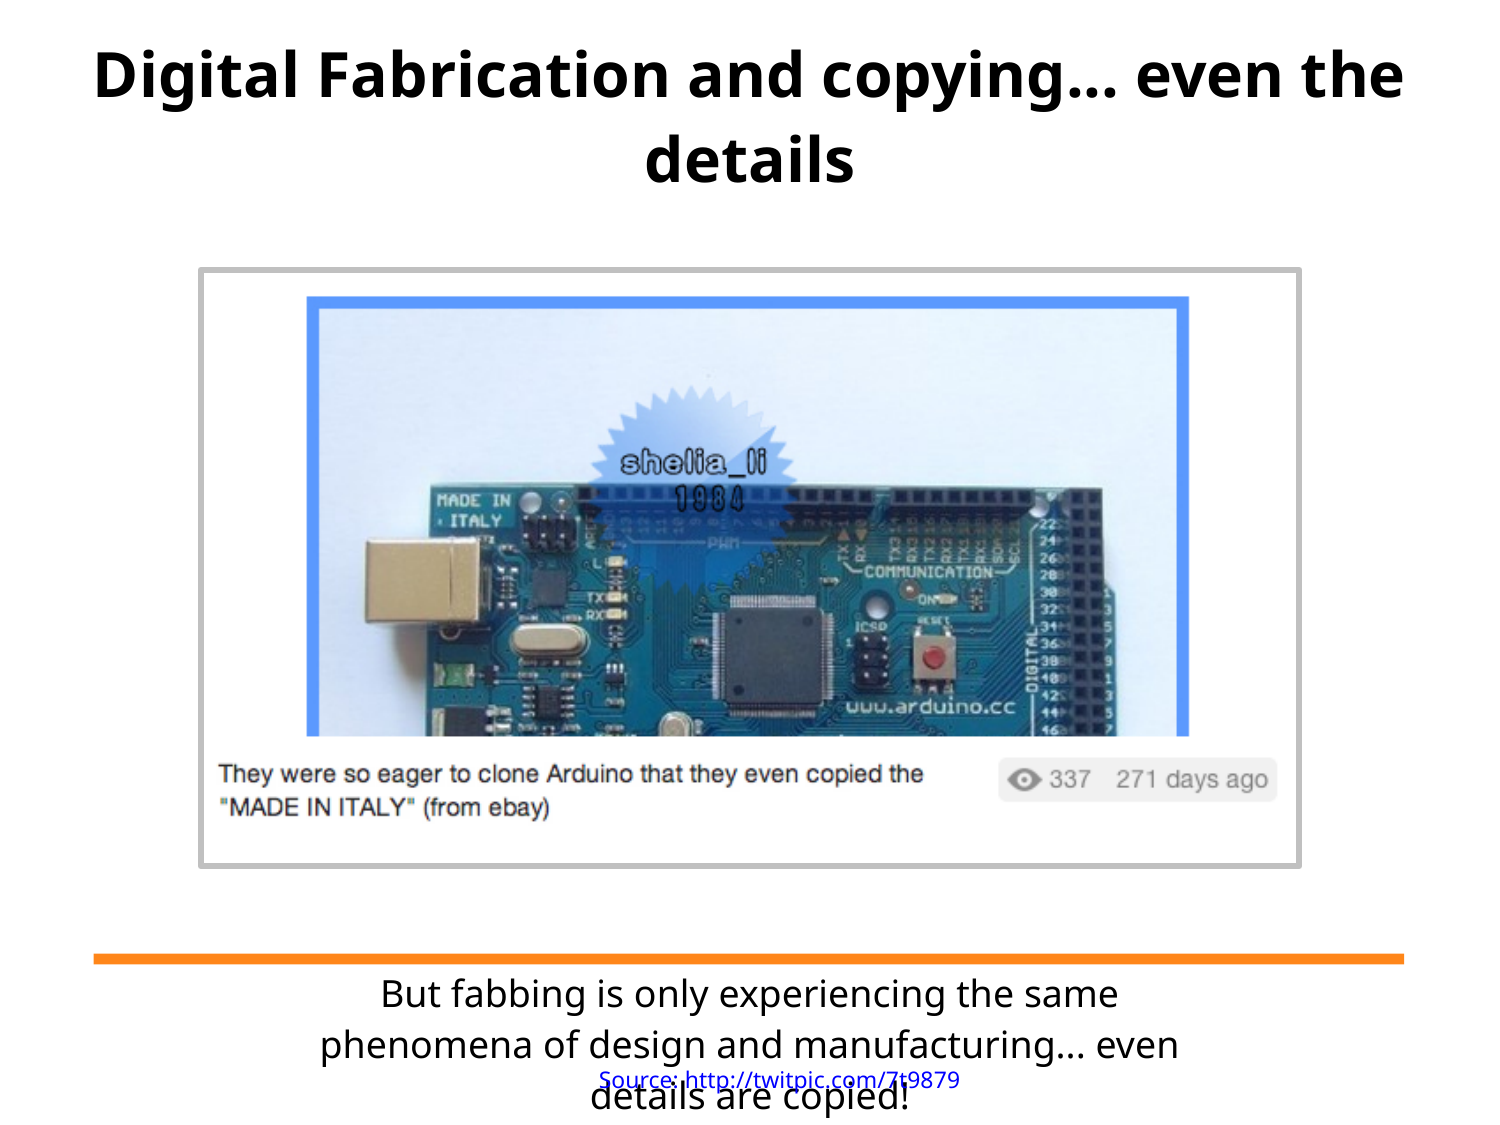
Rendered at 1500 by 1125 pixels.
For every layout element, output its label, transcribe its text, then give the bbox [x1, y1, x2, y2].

text_box But fabbing is only experiencing the same phenomena of design and manufacturing... even details are copied! [261, 960, 1239, 1064]
text_box Source: http://twitpic.com/7t9879 [583, 1056, 917, 1098]
picture [0, 0, 1500, 1125]
title Digital Fabrication and copying... even the details [75, 44, 1426, 188]
